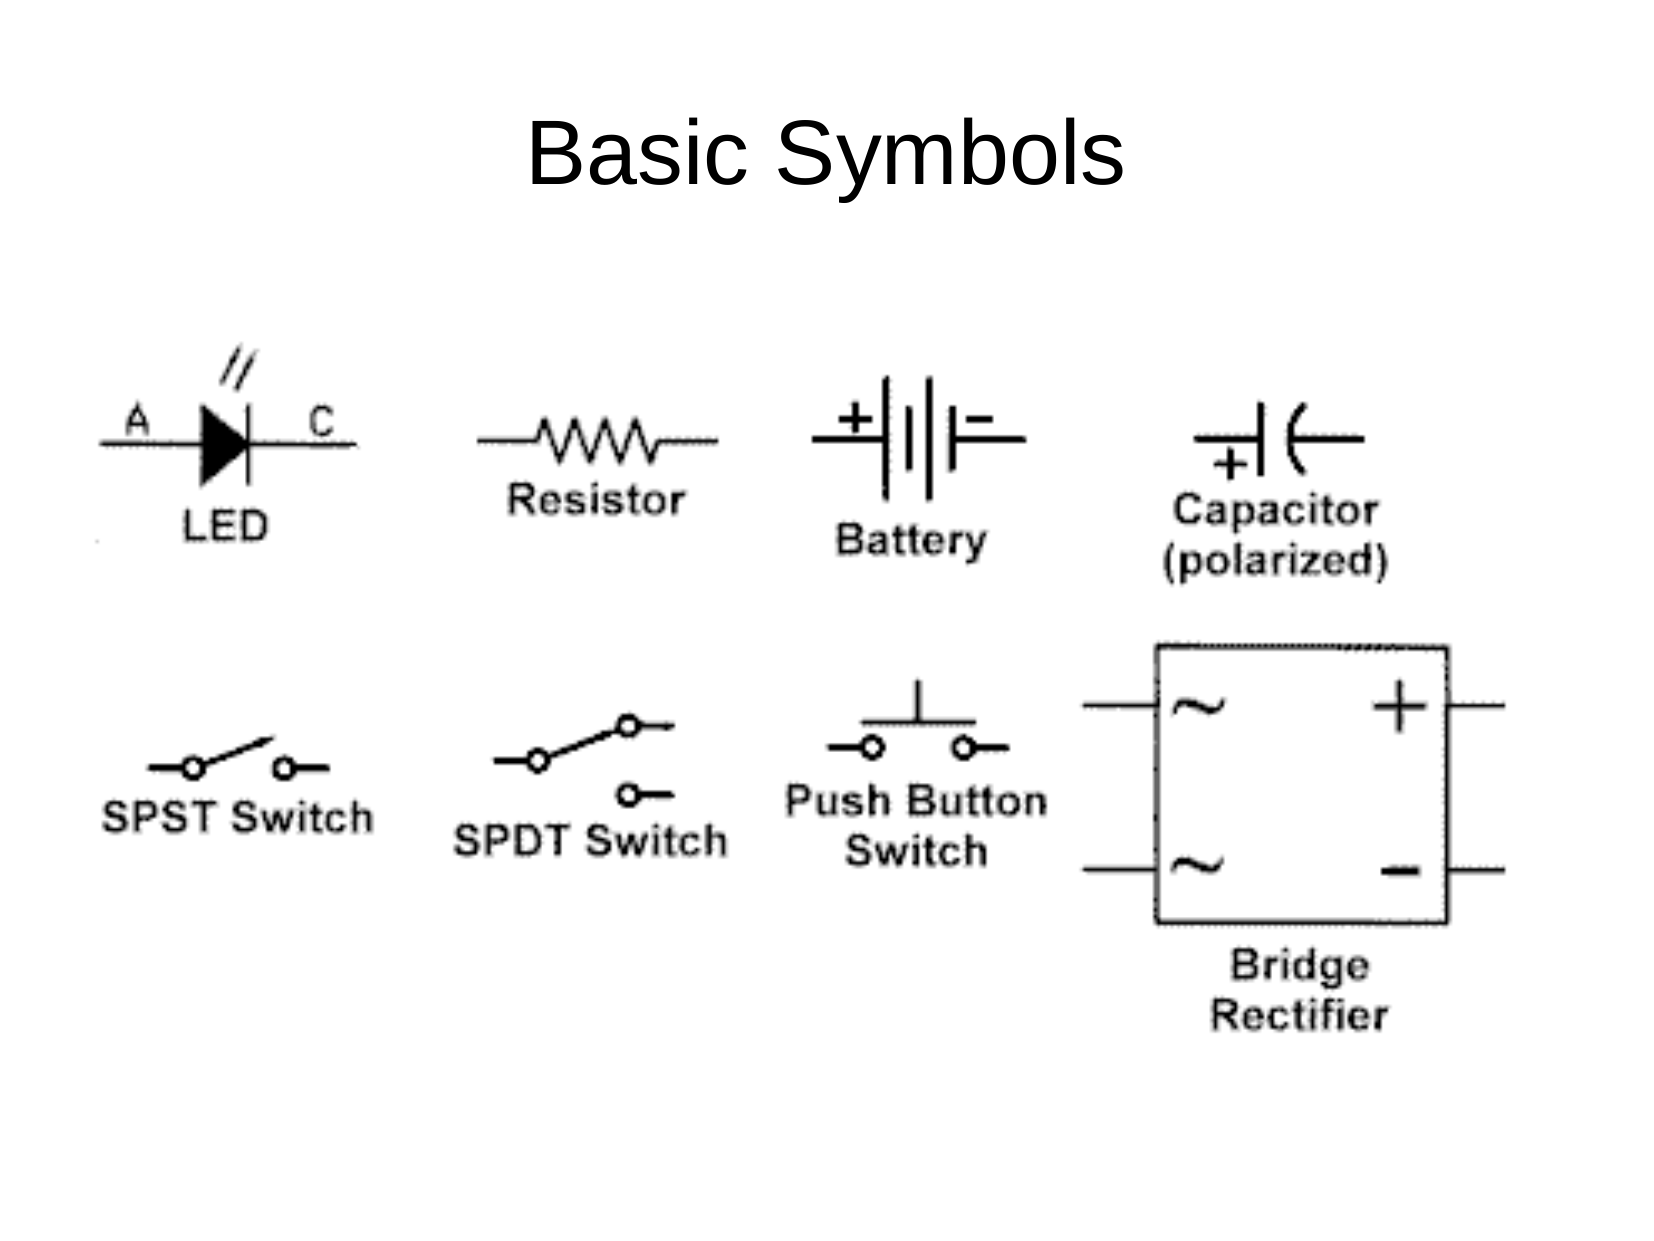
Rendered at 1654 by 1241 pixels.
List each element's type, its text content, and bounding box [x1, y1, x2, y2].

picture [90, 330, 1523, 1051]
title Basic Symbols [82, 49, 1571, 257]
